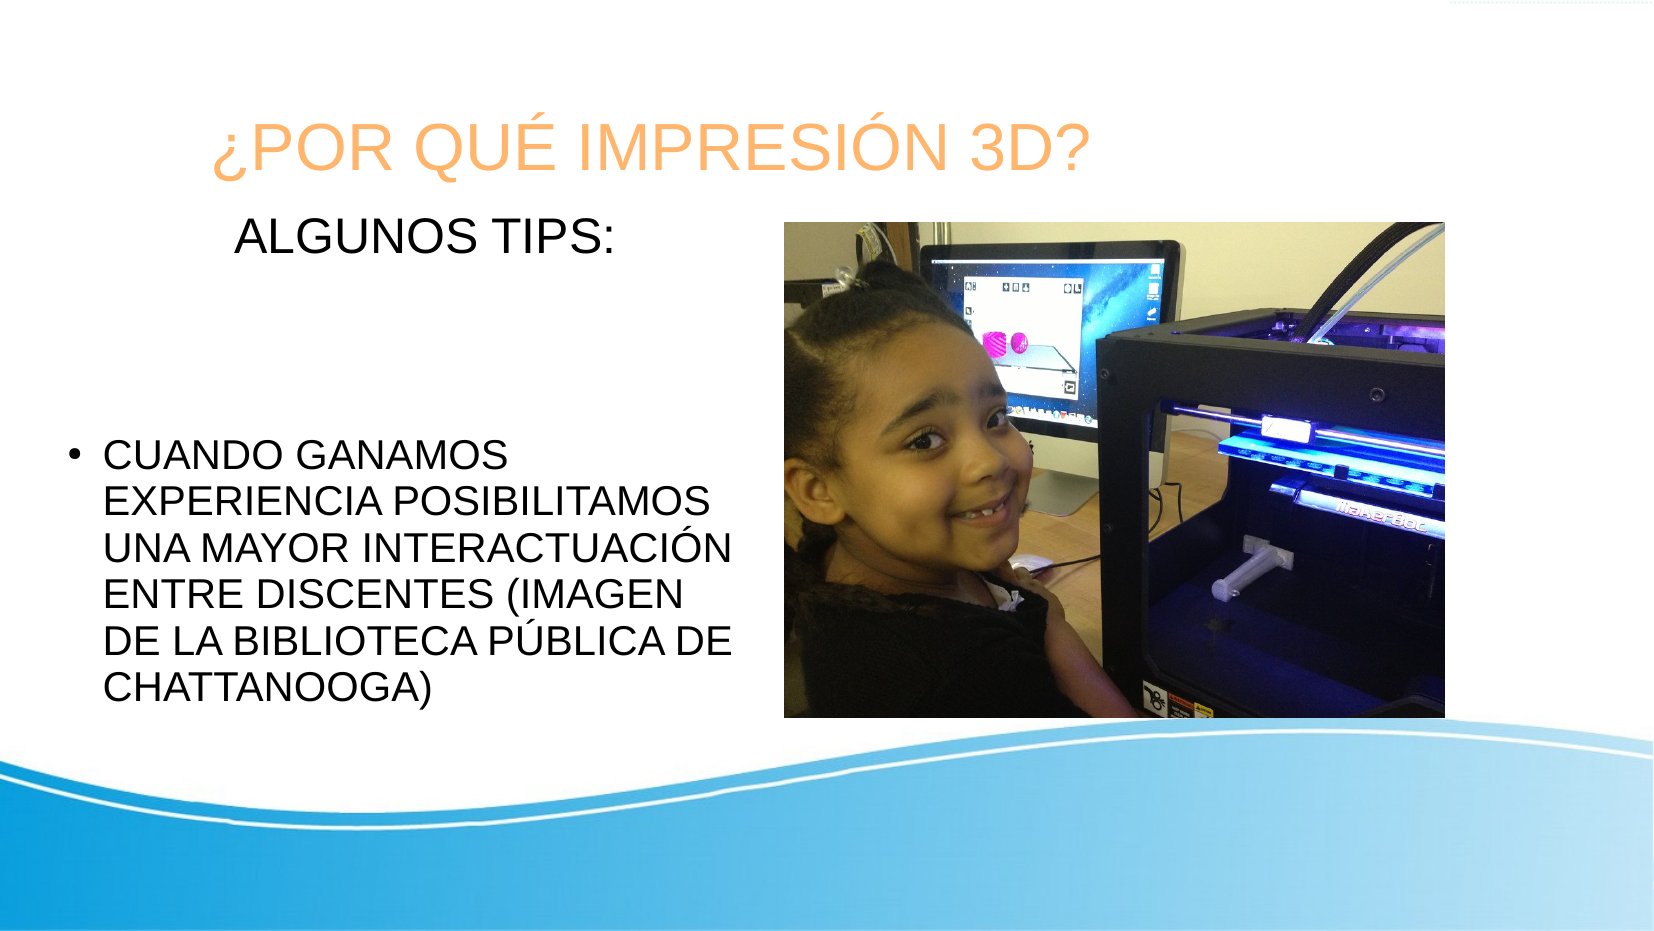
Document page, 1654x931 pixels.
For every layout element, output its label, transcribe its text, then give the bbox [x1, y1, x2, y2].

text_box ¿POR QUÉ IMPRESIÓN 3D? [195, 102, 1485, 193]
picture [0, 0, 1654, 931]
subtitle ALGUNOS TIPS: CUANDO GANAMOS EXPERIENCIA POSIBILITAMOS UNA MAYOR INTERACTUACIÓN ENTRE DISCENTES (IMAGEN DE LA BIBLIOTECA PÚBLICA DE CHATTANOOGA) [67, 208, 749, 767]
